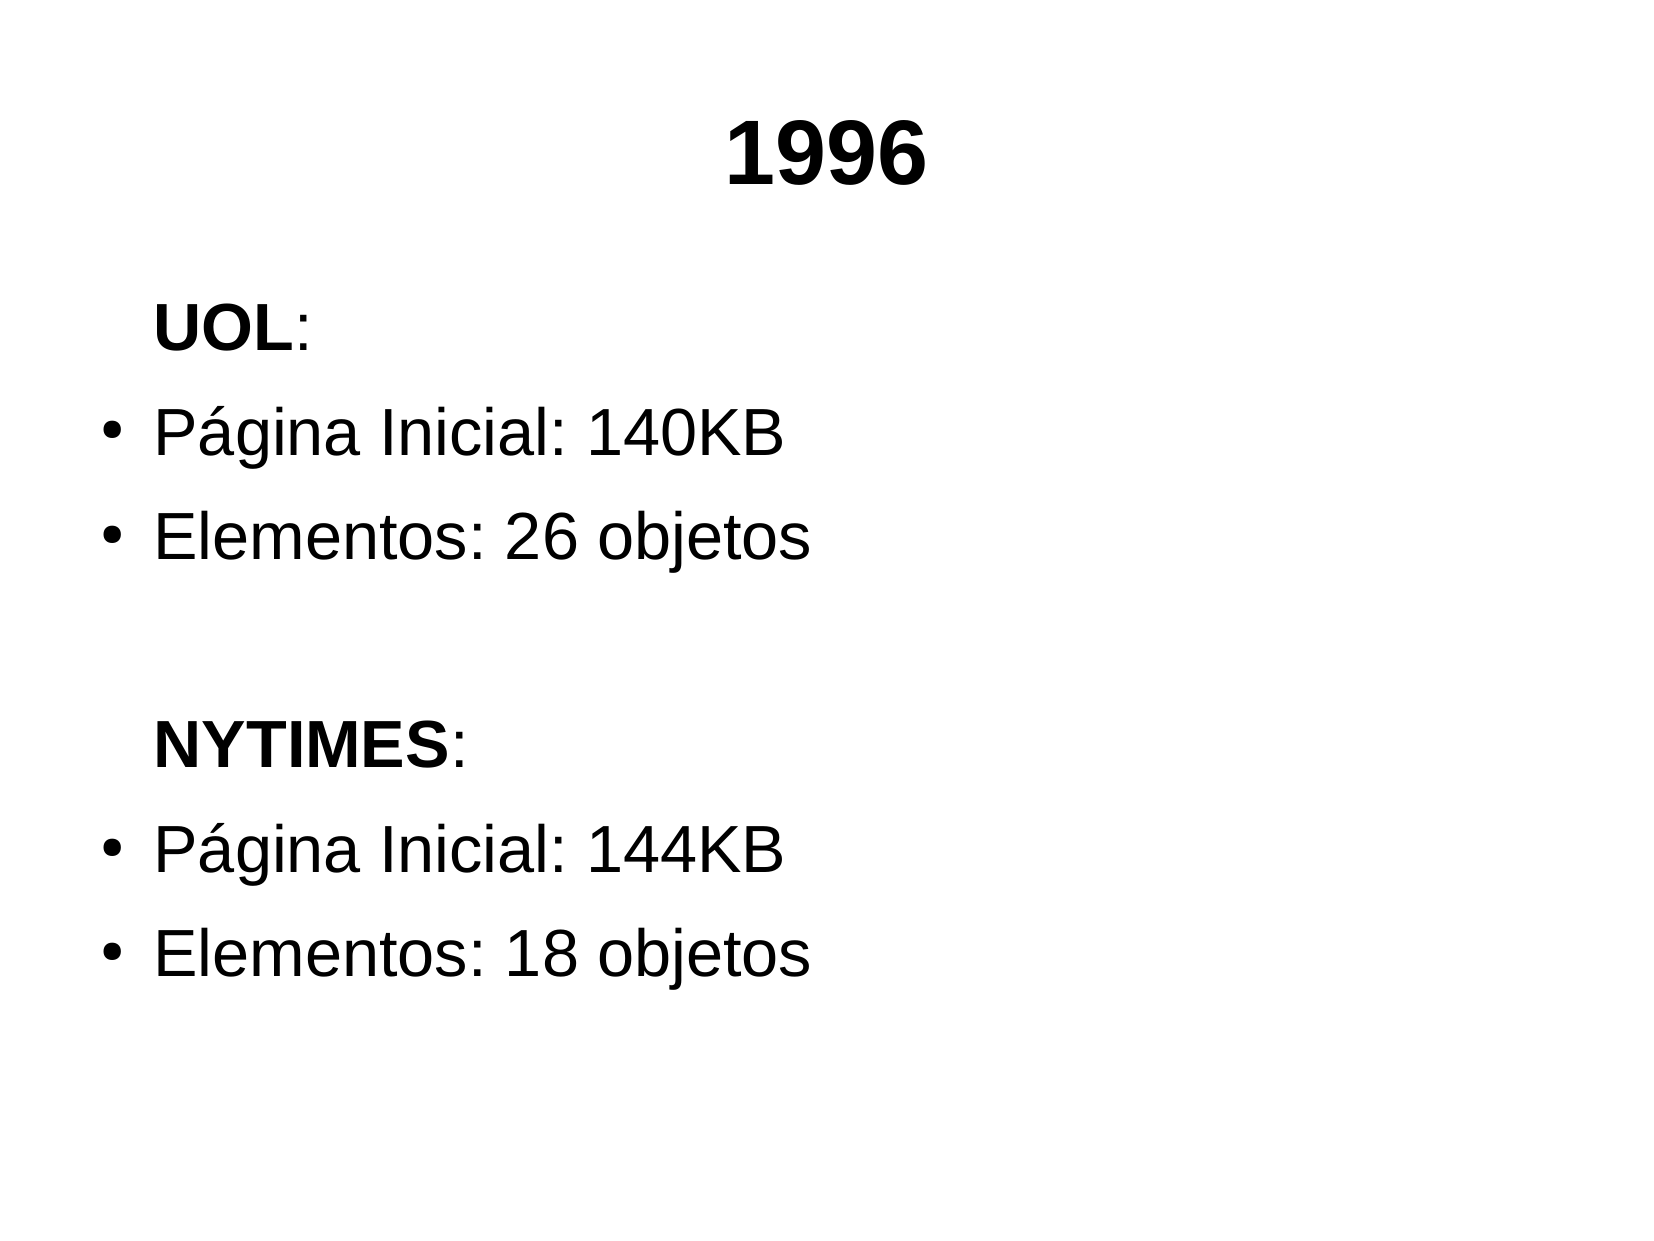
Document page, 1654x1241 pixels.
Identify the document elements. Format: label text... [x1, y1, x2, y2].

list UOL: Página Inicial: 140KB Elementos: 26 objetos NYTIMES: Página Inicial: 144KB Elementos: 18 objetos [82, 290, 1538, 1087]
title 1996 [82, 49, 1571, 257]
